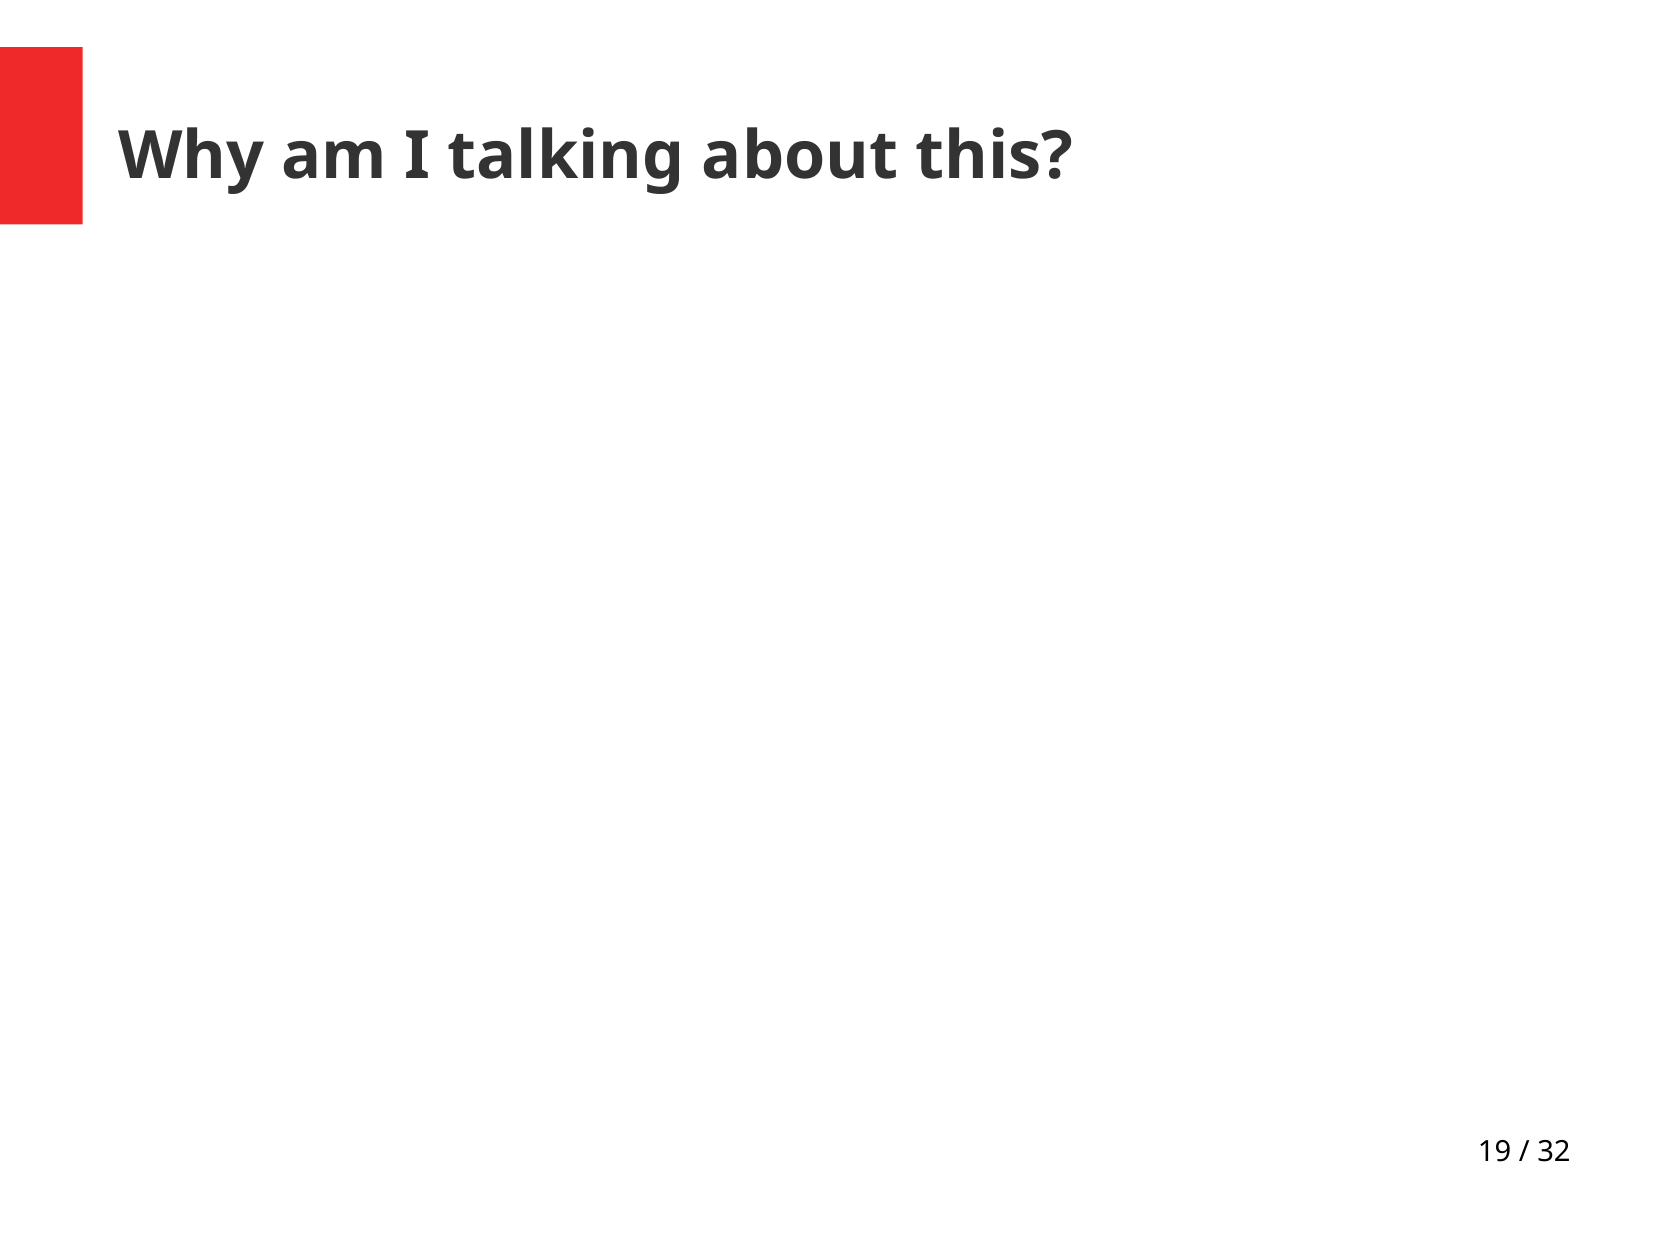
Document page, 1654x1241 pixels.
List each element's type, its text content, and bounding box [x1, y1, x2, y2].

title Why am I talking about this? [118, 49, 1571, 257]
